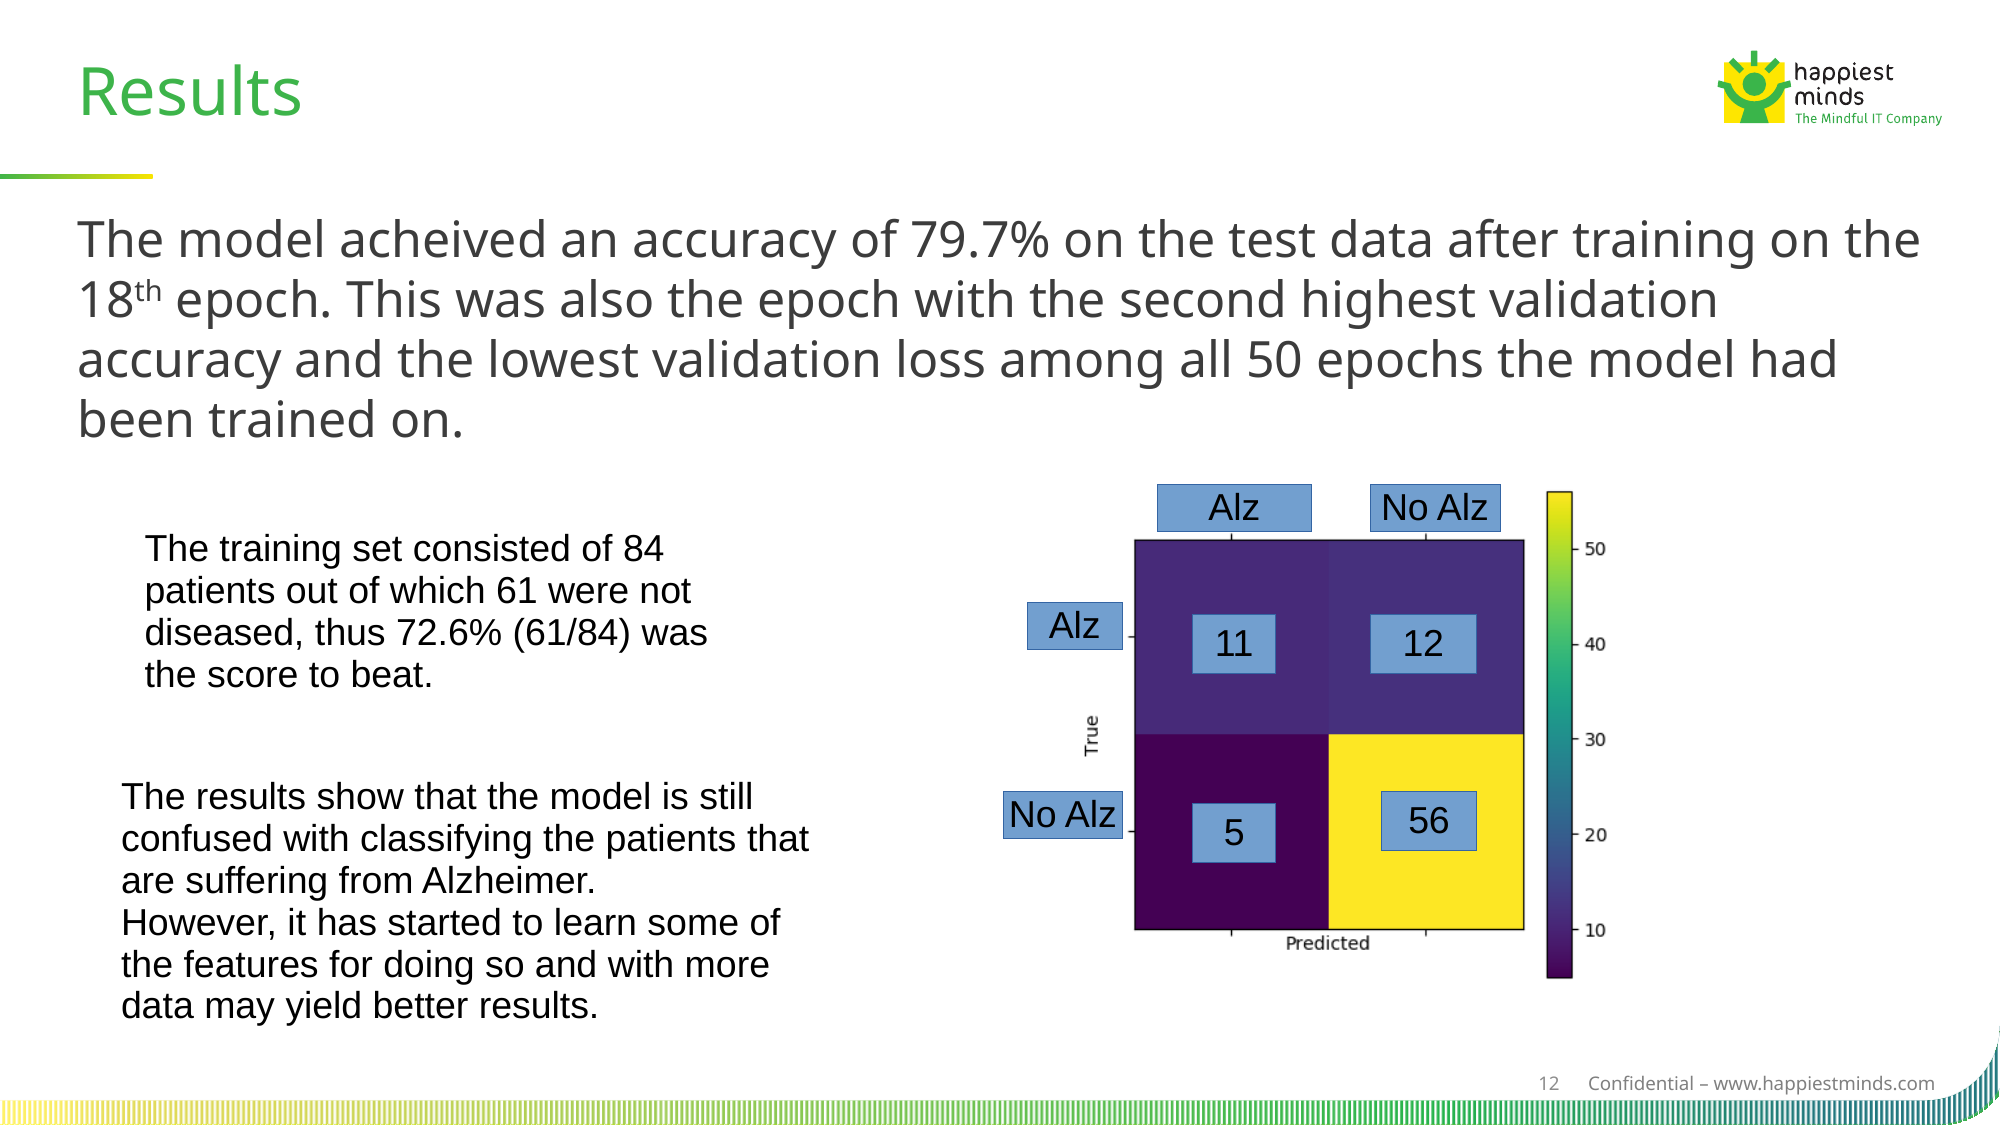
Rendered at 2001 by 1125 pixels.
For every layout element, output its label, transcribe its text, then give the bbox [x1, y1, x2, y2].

picture [1051, 413, 1642, 1027]
text_box 5 [1192, 803, 1276, 863]
text_box No Alz [1003, 791, 1123, 839]
text_box No Alz [1370, 484, 1501, 532]
text_box 56 [1381, 791, 1477, 851]
text_box Alz [1027, 602, 1123, 650]
text_box Alz [1157, 484, 1312, 532]
text_box The training set consisted of 84 patients out of which 61 were not diseased, thus 72.6% (61/84) was the score to beat. [129, 519, 780, 703]
list The model acheived an accuracy of 79.7% on the test data after training on the 18th epoch. This was also the epoch with the second highest validation accuracy and the lowest validation loss among all 50 epochs the model had been trained on. [62, 200, 1938, 1029]
picture [0, 985, 2000, 1125]
list Results [62, 12, 1528, 166]
text_box 11 [1192, 614, 1276, 674]
text_box 12 [1370, 614, 1477, 674]
text_box The results show that the model is still confused with classifying the patients that are suffering from Alzheimer. However, it has started to learn some of the features for doing so and with more data may yield better results. [106, 767, 851, 1035]
slide_number <number> [1124, 1054, 1575, 1115]
